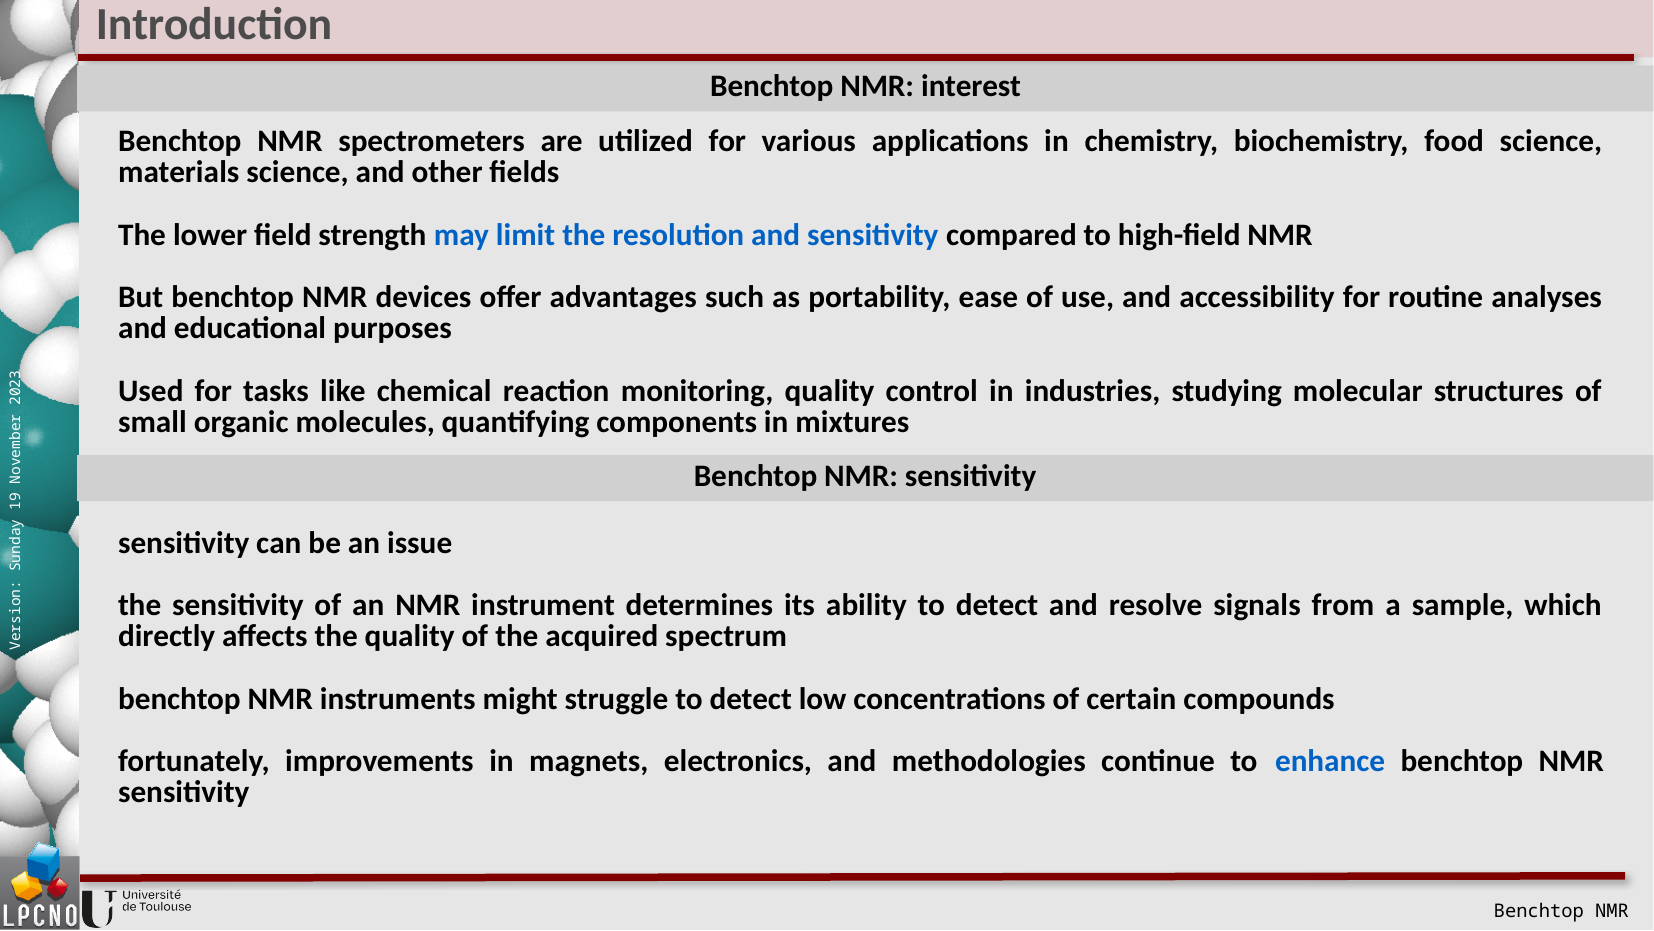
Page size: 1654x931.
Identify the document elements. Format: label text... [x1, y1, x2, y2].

picture [0, 0, 80, 930]
text_box Benchtop NMR spectrometers are utilized for various applications in chemistry, biochemistry, food science, materials science, and other fields The lower field strength may limit the resolution and sensitivity compared to high-field NMR But benchtop NMR devices offer advantages such as portability, ease of use, and accessibility for routine analyses and educational purposes Used for tasks like chemical reaction monitoring, quality control in industries, studying molecular structures of small organic molecules, quantifying components in mixtures [103, 120, 1619, 448]
text_box Benchtop NMR: sensitivity [77, 455, 1654, 502]
title Introduction [78, 0, 1654, 58]
text_box Benchtop NMR: interest [77, 65, 1654, 112]
text_box sensitivity can be an issue the sensitivity of an NMR instrument determines its ability to detect and resolve signals from a sample, which directly affects the quality of the acquired spectrum benchtop NMR instruments might struggle to detect low concentrations of certain compounds fortunately, improvements in magnets, electronics, and methodologies continue to enhance benchtop NMR sensitivity [103, 522, 1619, 819]
picture [82, 889, 191, 928]
